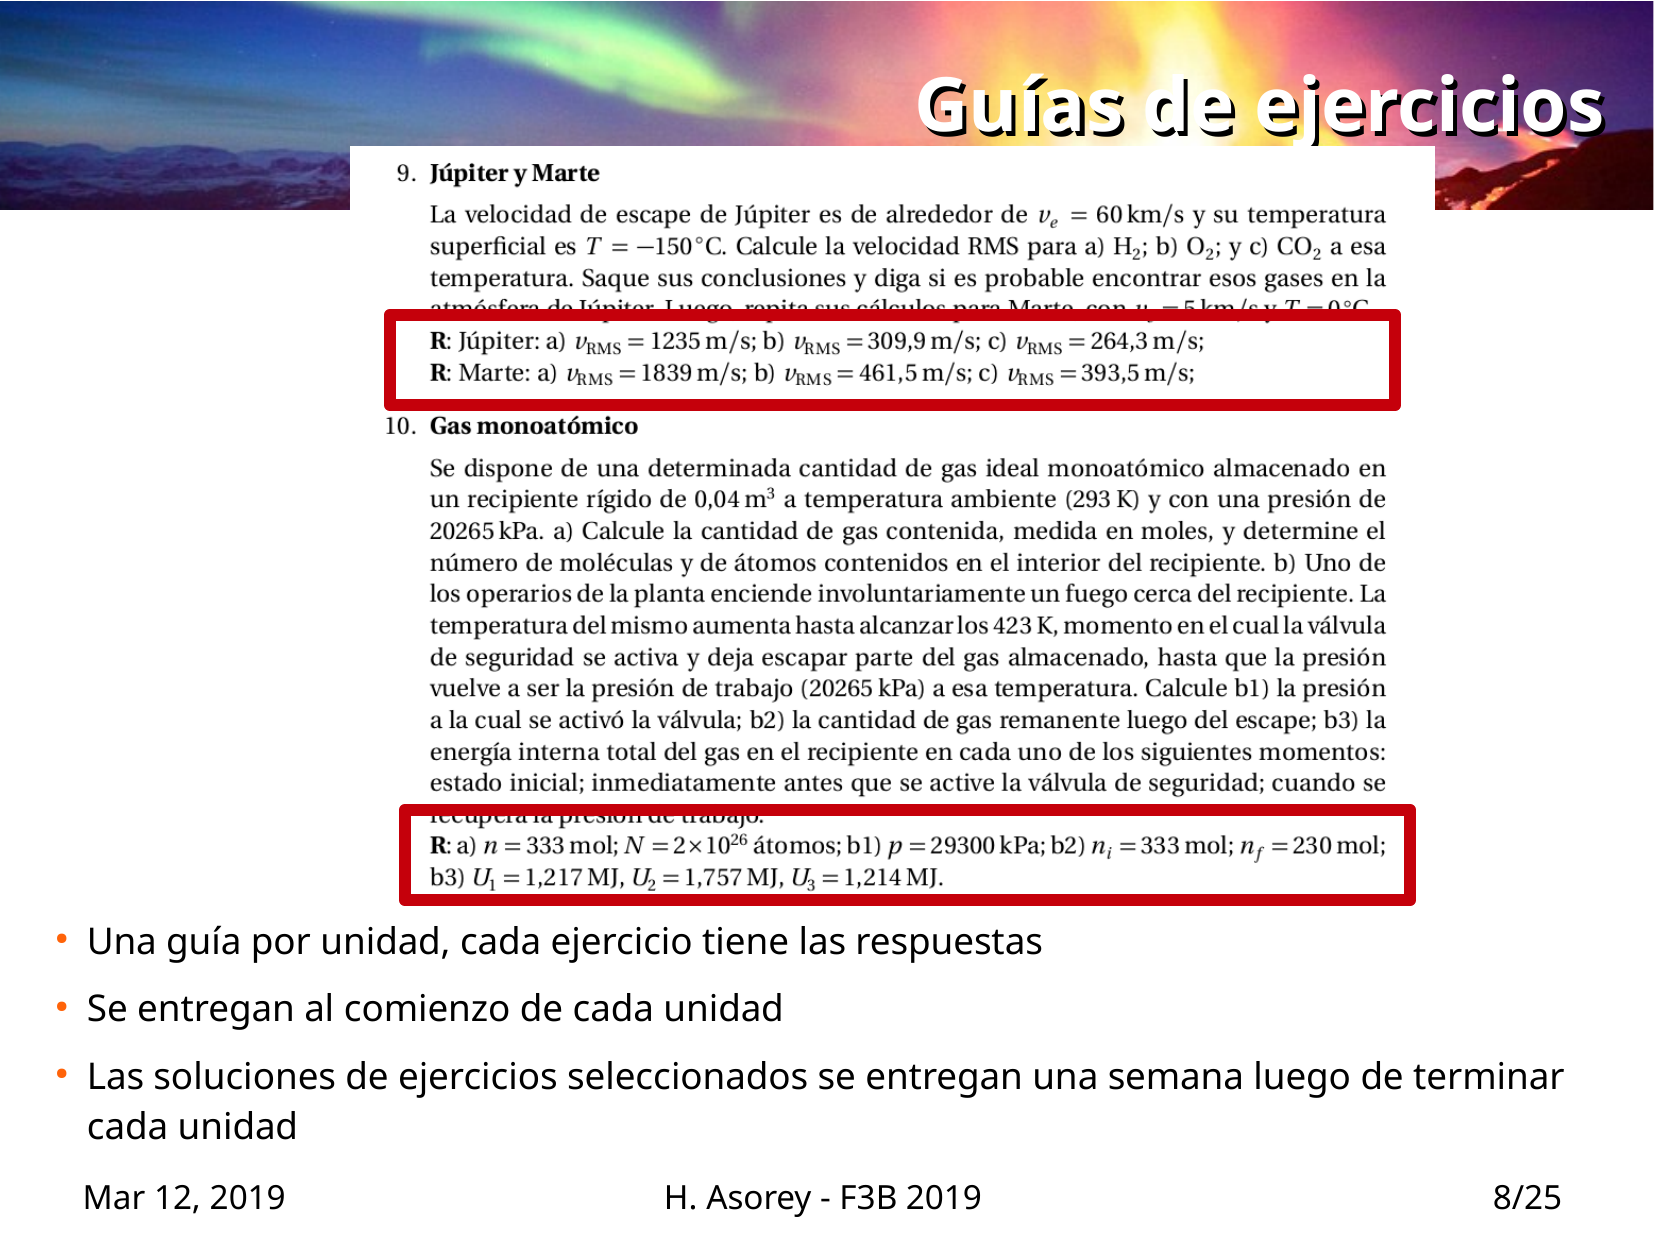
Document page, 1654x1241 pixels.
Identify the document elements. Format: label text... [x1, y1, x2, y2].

picture [0, 1, 1654, 914]
title Guías de ejercicios [45, 15, 1606, 191]
list Una guía por unidad, cada ejercicio tiene las respuestas Se entregan al comienzo de cada unidad Las soluciones de ejercicios seleccionados se entregan una semana luego de terminar cada unidad [45, 915, 1606, 1155]
